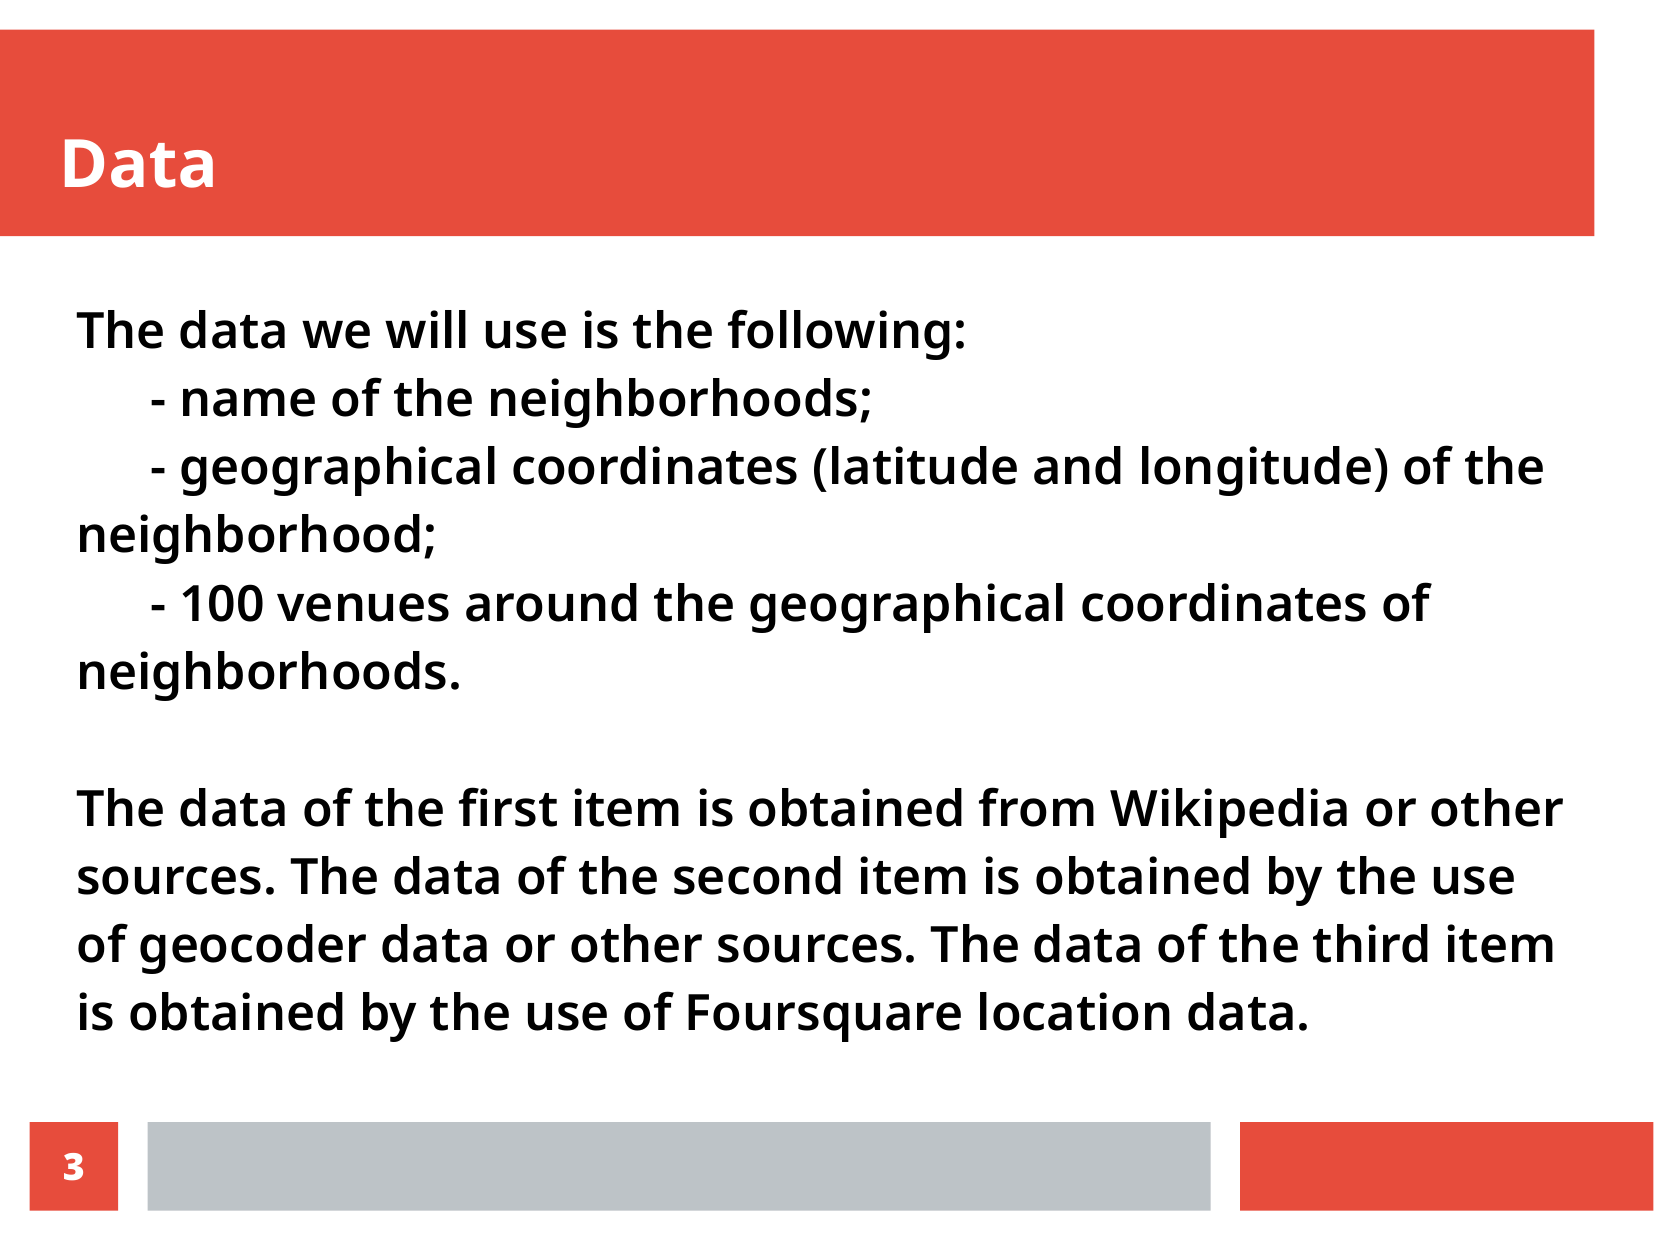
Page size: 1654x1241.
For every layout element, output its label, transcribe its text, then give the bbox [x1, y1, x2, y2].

title Data [59, 59, 1595, 207]
text_box The data we will use is the following: - name of the neighborhoods; - geographical coordinates (latitude and longitude) of the neighborhood; - 100 venues around the geographical coordinates of neighborhoods. The data of the first item is obtained from Wikipedia or other sources. The data of the second item is obtained by the use of geocoder data or other sources. The data of the third item is obtained by the use of Foursquare location data. [61, 287, 1590, 991]
